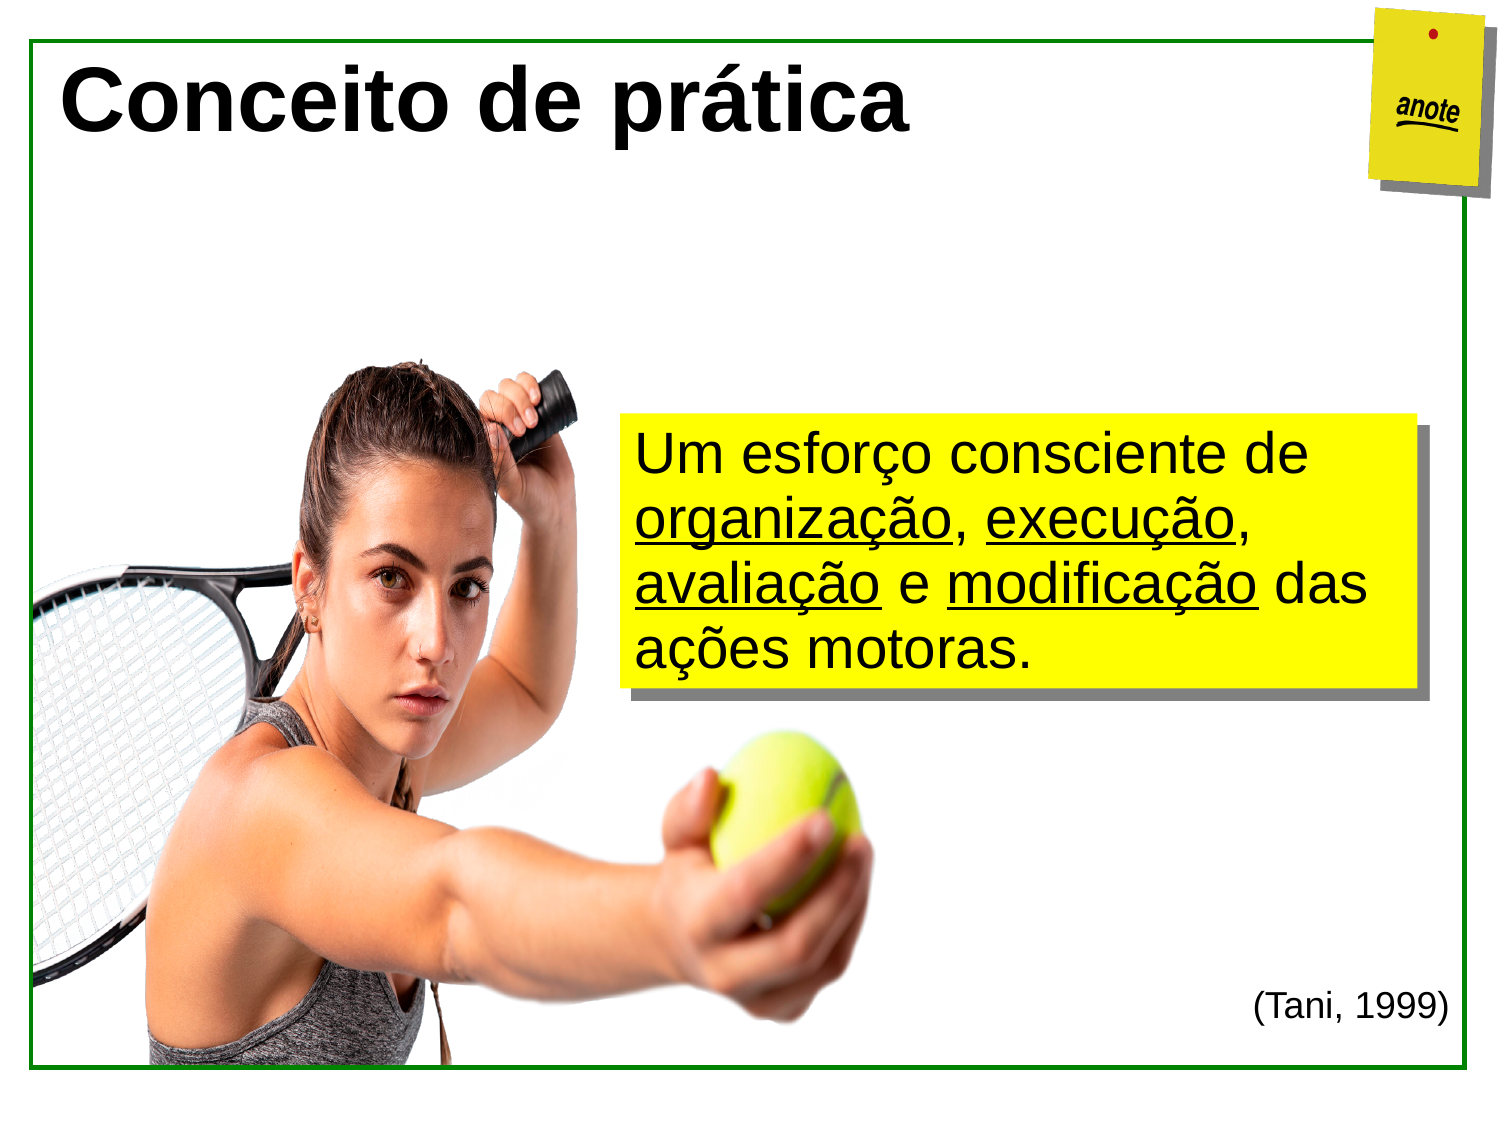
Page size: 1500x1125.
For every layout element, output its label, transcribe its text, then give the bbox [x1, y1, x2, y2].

picture [33, 0, 926, 1065]
text_box (Tani, 1999) [1237, 976, 1465, 1034]
picture [1353, 0, 1500, 196]
text_box Conceito de prática [45, 41, 1093, 262]
text_box Um esforço consciente de organização, execução, avaliação e modificação das ações motoras. [926, 413, 1418, 689]
